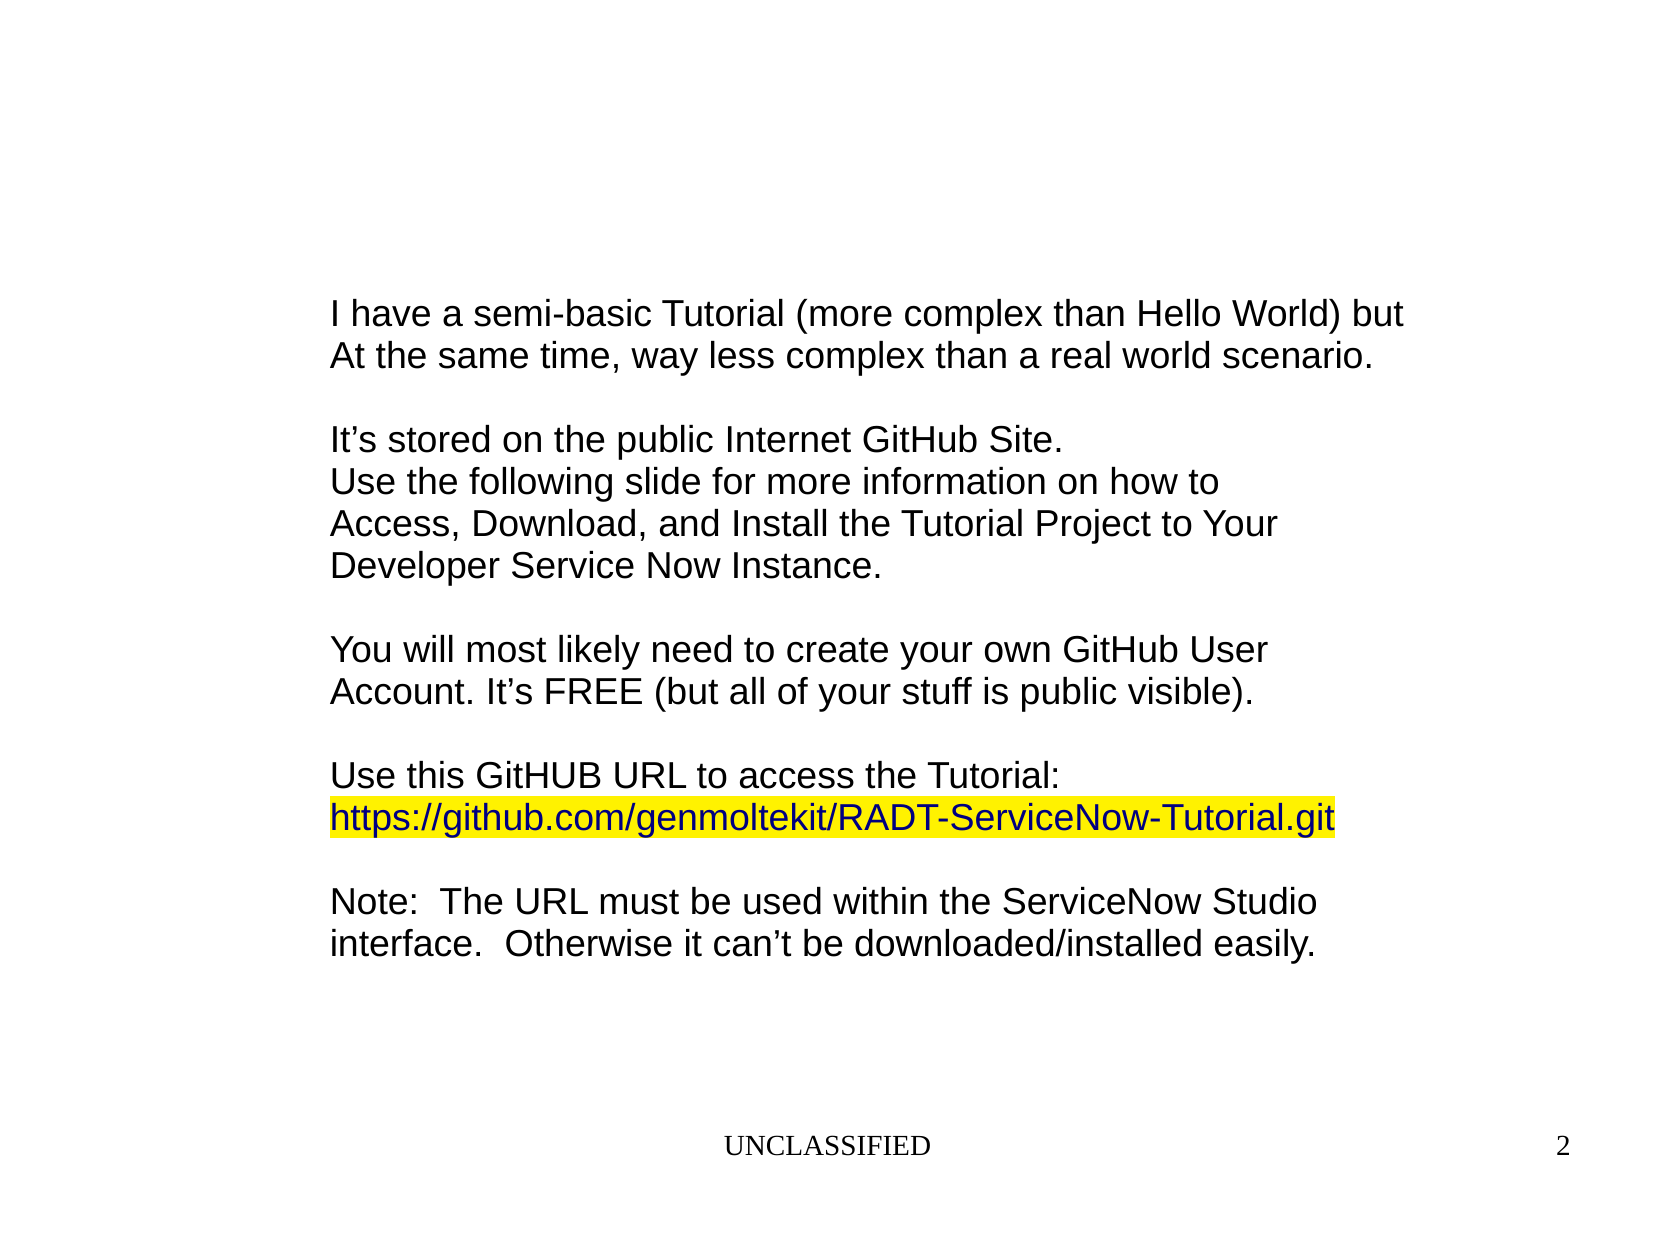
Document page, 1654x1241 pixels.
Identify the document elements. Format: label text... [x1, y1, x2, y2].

text_box I have a semi-basic Tutorial (more complex than Hello World) but At the same time, way less complex than a real world scenario. It’s stored on the public Internet GitHub Site. Use the following slide for more information on how to Access, Download, and Install the Tutorial Project to Your Developer Service Now Instance. You will most likely need to create your own GitHub User Account. It’s FREE (but all of your stuff is public visible). Use this GitHUB URL to access the Tutorial: https://github.com/genmoltekit/RADT-ServiceNow-Tutorial.git Note: The URL must be used within the ServiceNow Studio interface. Otherwise it can’t be downloaded/installed easily. [315, 285, 1426, 1056]
